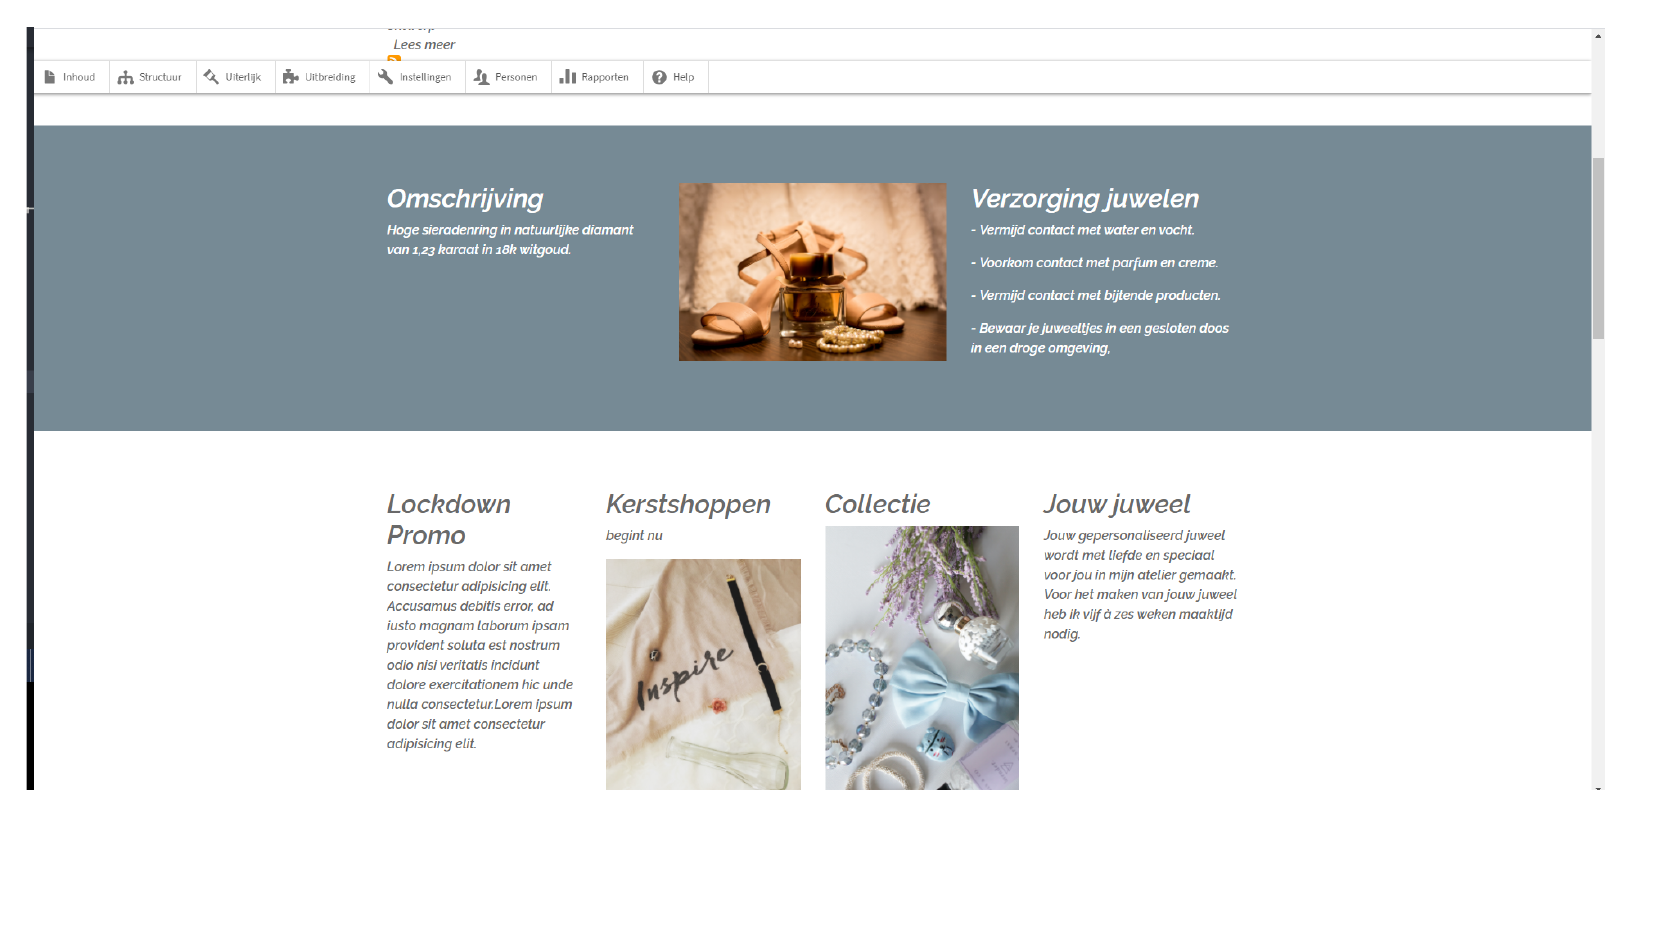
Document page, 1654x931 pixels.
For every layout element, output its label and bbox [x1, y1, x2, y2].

picture [26, 27, 1605, 790]
